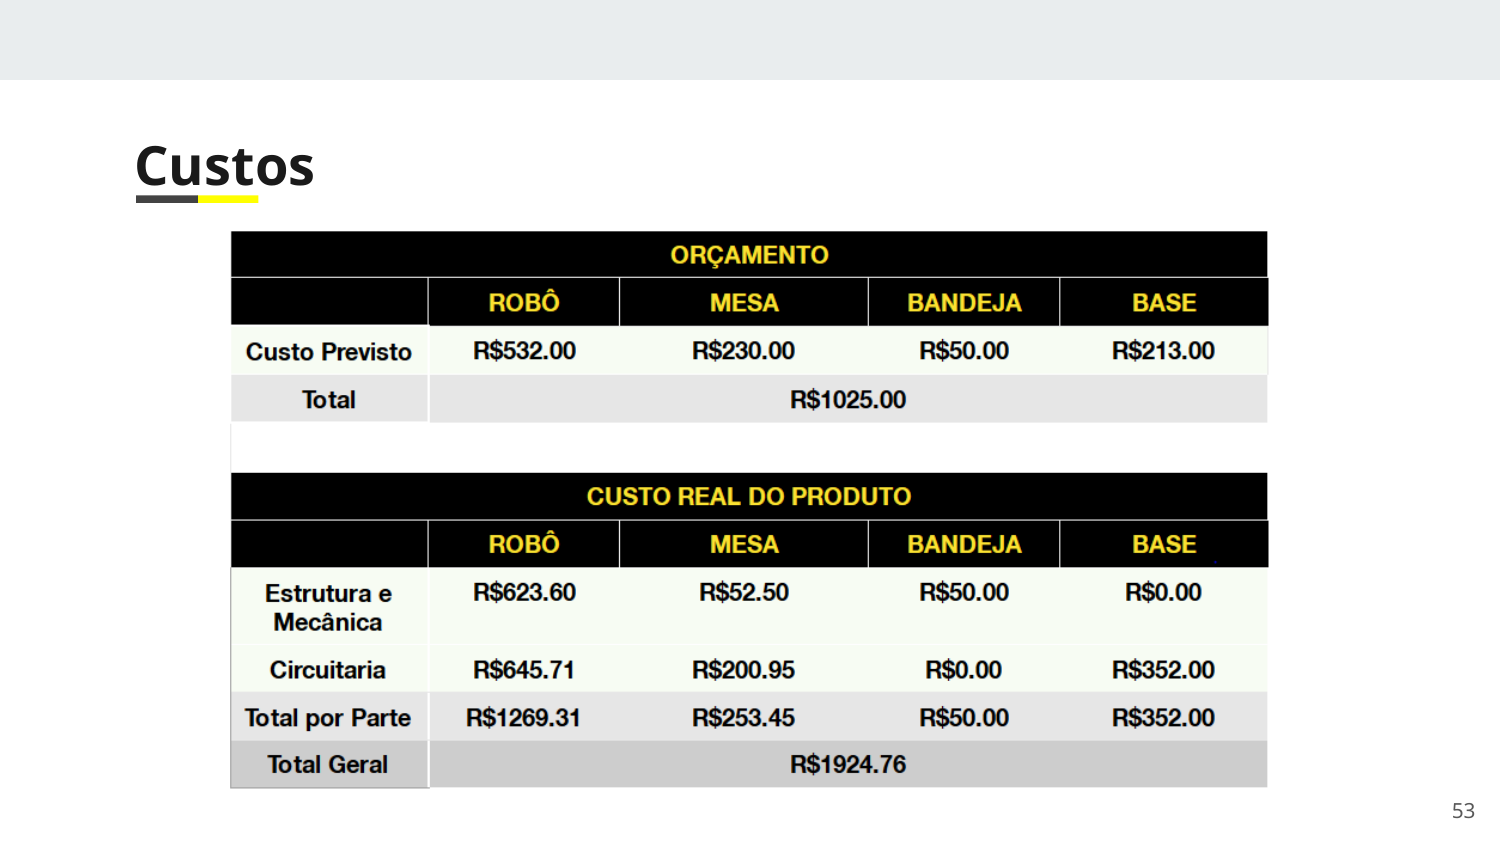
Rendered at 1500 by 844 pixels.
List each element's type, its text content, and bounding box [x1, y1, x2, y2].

title Custos [119, 116, 1381, 205]
slide_number <number> [1400, 779, 1491, 844]
picture [229, 229, 1271, 791]
